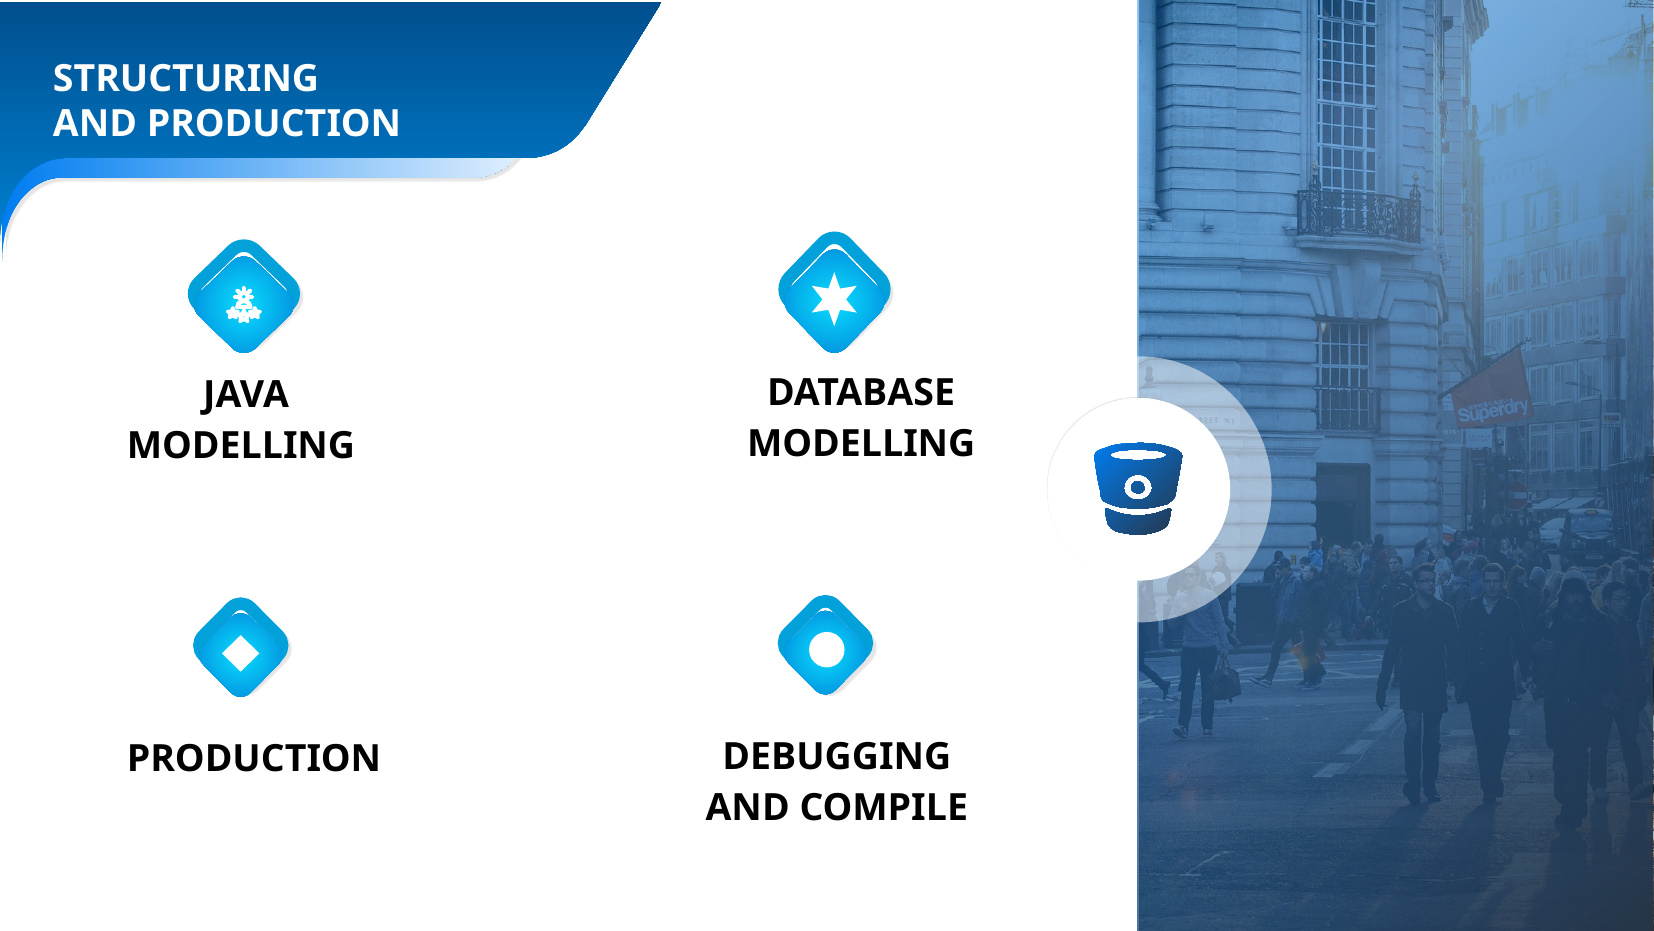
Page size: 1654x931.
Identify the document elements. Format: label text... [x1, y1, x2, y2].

text_box [194, 245, 294, 353]
text_box [199, 603, 283, 697]
text_box JAVA MODELLING [112, 360, 384, 484]
text_box DATABASE MODELLING [732, 358, 1018, 482]
text_box STRUCTURING AND PRODUCTION [37, 46, 417, 152]
text_box [784, 237, 885, 353]
text_box [1005, 0, 1654, 931]
text_box [0, 2, 662, 263]
text_box [784, 601, 867, 695]
text_box DEBUGGING AND COMPILE [690, 721, 987, 845]
text_box PRODUCTION [112, 724, 408, 794]
